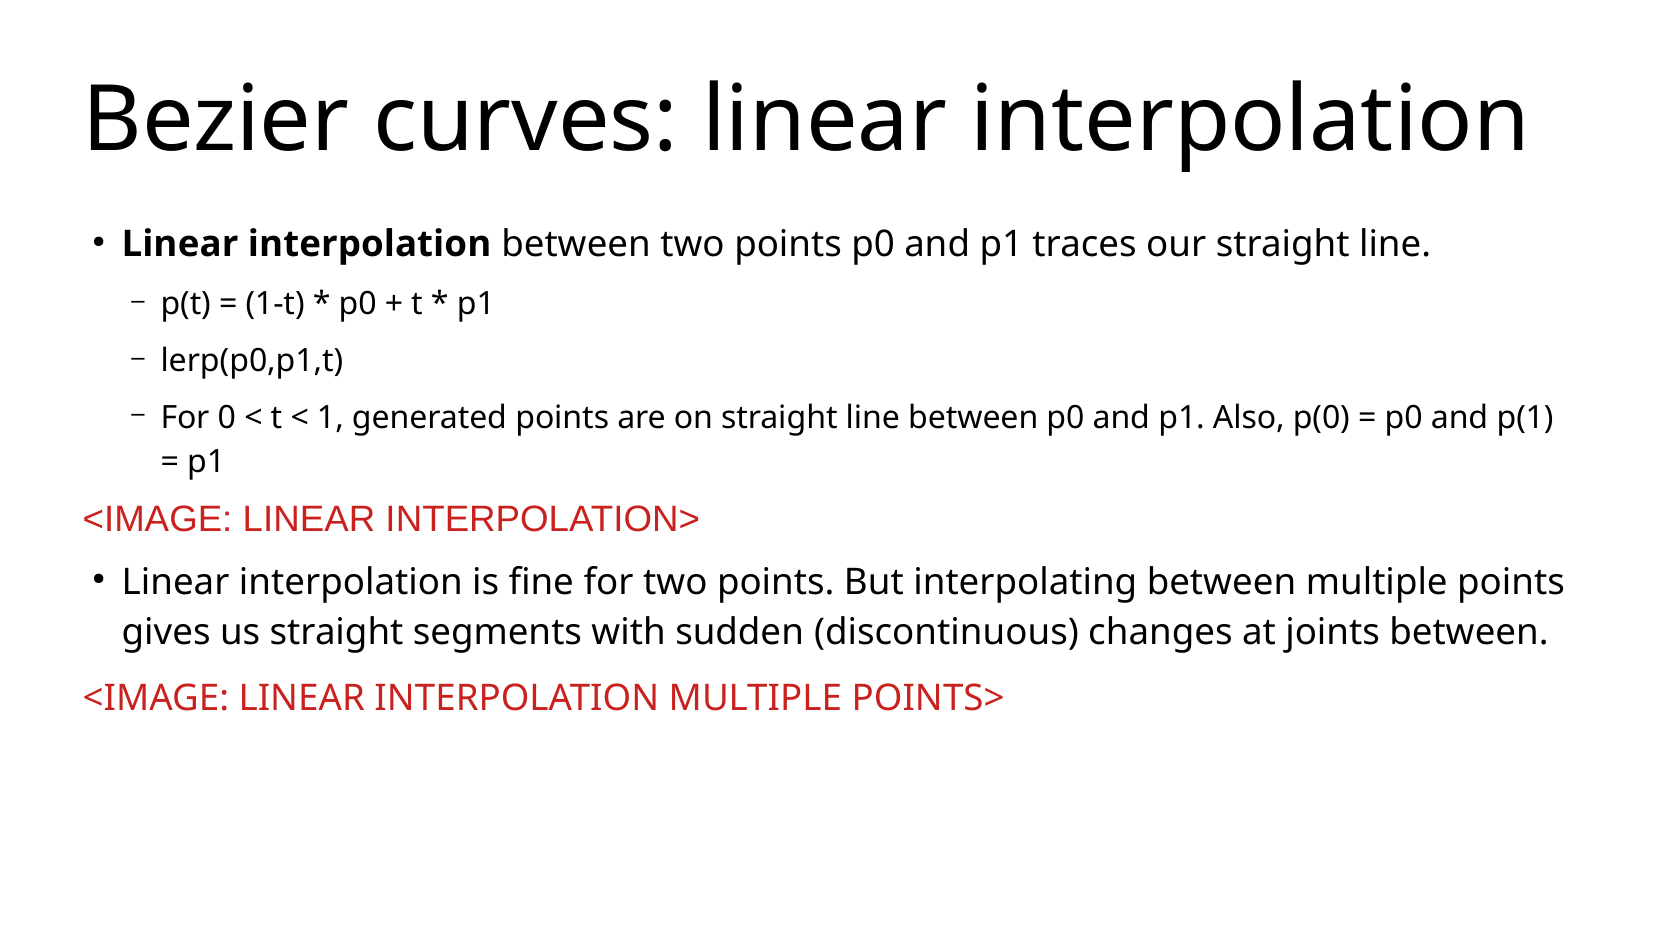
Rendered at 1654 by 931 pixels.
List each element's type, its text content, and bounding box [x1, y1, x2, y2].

list Linear interpolation between two points p0 and p1 traces our straight line. p(t) = (1-t) * p0 + t * p1 lerp(p0,p1,t) For 0 < t < 1, generated points are on straight line between p0 and p1. Also, p(0) = p0 and p(1) = p1 <IMAGE: LINEAR INTERPOLATION> Linear interpolation is fine for two points. But interpolating between multiple points gives us straight segments with sudden (discontinuous) changes at joints between. <IMAGE: LINEAR INTERPOLATION MULTIPLE POINTS> [82, 217, 1571, 758]
title Bezier curves: linear interpolation [82, 37, 1571, 193]
